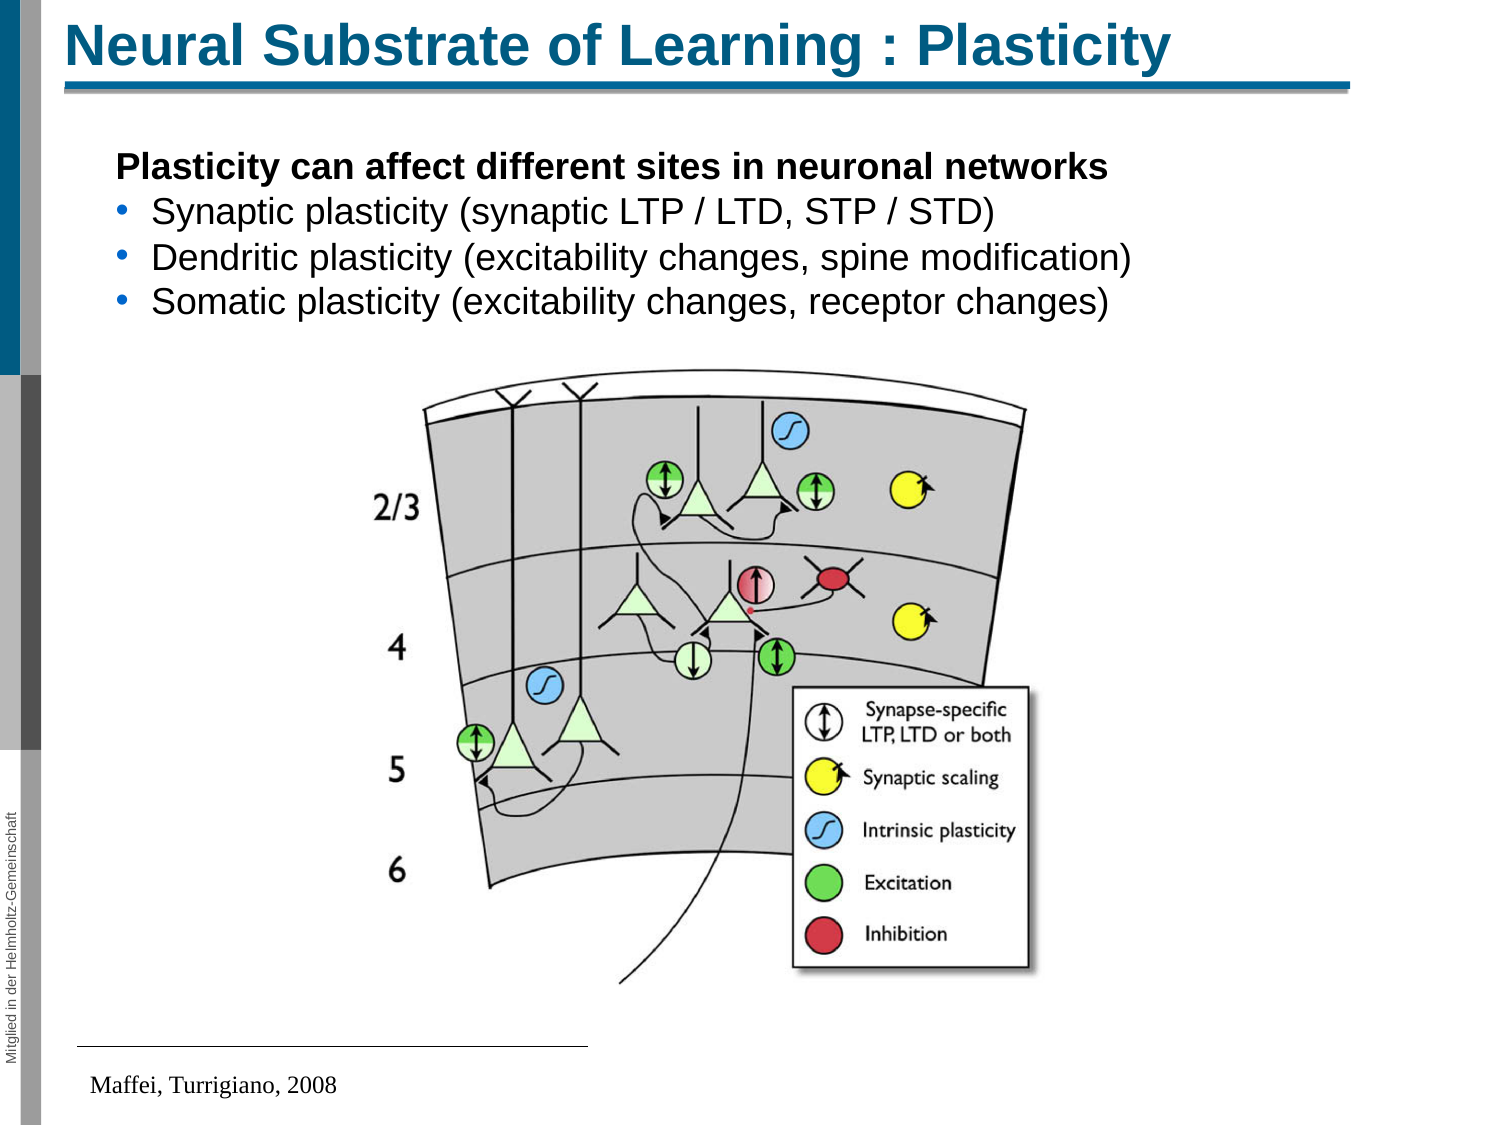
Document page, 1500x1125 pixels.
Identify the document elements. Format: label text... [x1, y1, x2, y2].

text_box Plasticity can affect different sites in neuronal networks Synaptic plasticity (synaptic LTP / LTD, STP / STD) Dendritic plasticity (excitability changes, spine modification) Somatic plasticity (excitability changes, receptor changes) [100, 135, 1341, 473]
text_box Maffei, Turrigiano, 2008 [75, 1061, 790, 1106]
text_box Neural Substrate of Learning : Plasticity [64, 7, 1440, 102]
picture [370, 473, 1051, 991]
